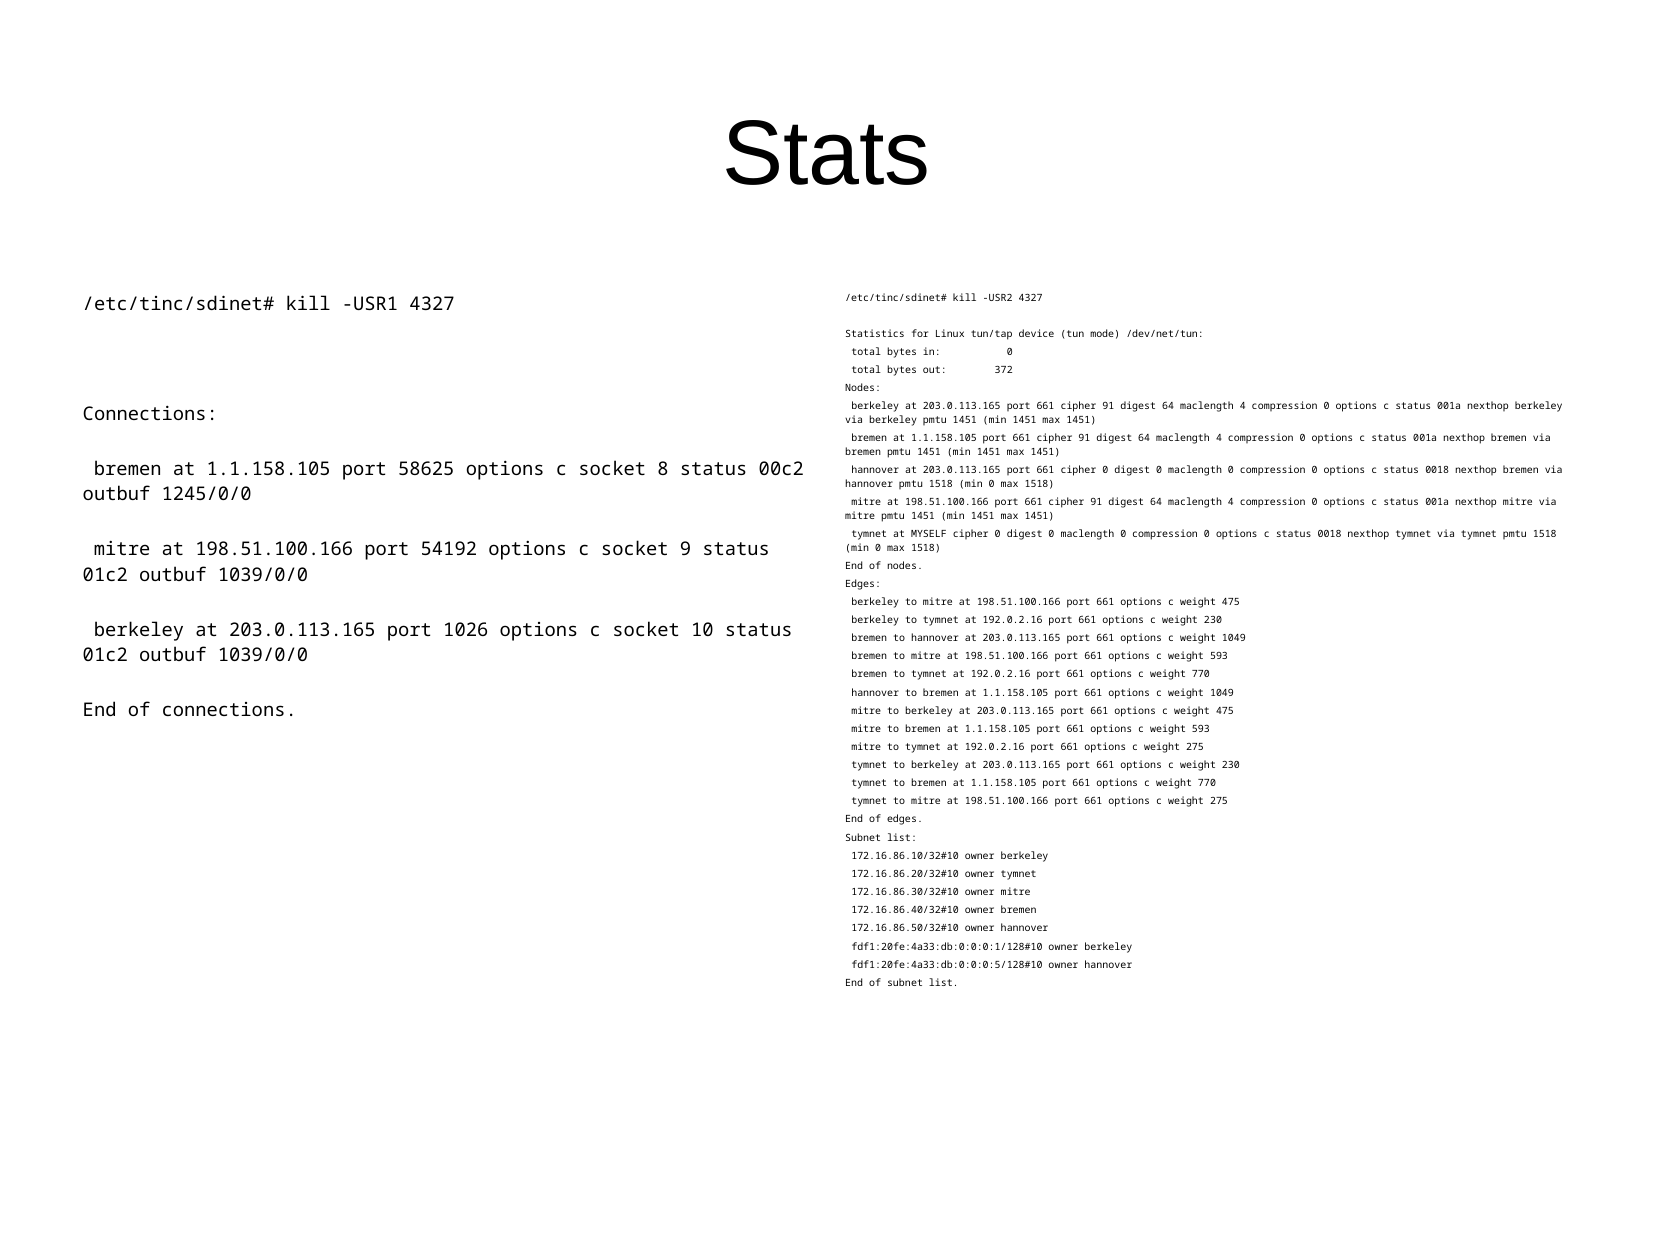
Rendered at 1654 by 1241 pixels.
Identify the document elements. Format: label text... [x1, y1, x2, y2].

title Stats [82, 49, 1571, 257]
list /etc/tinc/sdinet# kill -USR2 4327 Statistics for Linux tun/tap device (tun mode) /dev/net/tun: total bytes in: 0 total bytes out: 372 Nodes: berkeley at 203.0.113.165 port 661 cipher 91 digest 64 maclength 4 compression 0 options c status 001a nexthop berkeley via berkeley pmtu 1451 (min 1451 max 1451) bremen at 1.1.158.105 port 661 cipher 91 digest 64 maclength 4 compression 0 options c status 001a nexthop bremen via bremen pmtu 1451 (min 1451 max 1451) hannover at 203.0.113.165 port 661 cipher 0 digest 0 maclength 0 compression 0 options c status 0018 nexthop bremen via hannover pmtu 1518 (min 0 max 1518) mitre at 198.51.100.166 port 661 cipher 91 digest 64 maclength 4 compression 0 options c status 001a nexthop mitre via mitre pmtu 1451 (min 1451 max 1451) tymnet at MYSELF cipher 0 digest 0 maclength 0 compression 0 options c status 0018 nexthop tymnet via tymnet pmtu 1518 (min 0 max 1518) End of nodes. Edges: berkeley to mitre at 198.51.100.166 port 661 options c weight 475 berkeley to tymnet at 192.0.2.16 port 661 options c weight 230 bremen to hannover at 203.0.113.165 port 661 options c weight 1049 bremen to mitre at 198.51.100.166 port 661 options c weight 593 bremen to tymnet at 192.0.2.16 port 661 options c weight 770 hannover to bremen at 1.1.158.105 port 661 options c weight 1049 mitre to berkeley at 203.0.113.165 port 661 options c weight 475 mitre to bremen at 1.1.158.105 port 661 options c weight 593 mitre to tymnet at 192.0.2.16 port 661 options c weight 275 tymnet to berkeley at 203.0.113.165 port 661 options c weight 230 tymnet to bremen at 1.1.158.105 port 661 options c weight 770 tymnet to mitre at 198.51.100.166 port 661 options c weight 275 End of edges. Subnet list: 172.16.86.10/32#10 owner berkeley 172.16.86.20/32#10 owner tymnet 172.16.86.30/32#10 owner mitre 172.16.86.40/32#10 owner bremen 172.16.86.50/32#10 owner hannover fdf1:20fe:4a33:db:0:0:0:1/128#10 owner berkeley fdf1:20fe:4a33:db:0:0:0:5/128#10 owner hannover End of subnet list. [845, 290, 1572, 1010]
list /etc/tinc/sdinet# kill -USR1 4327 Connections: bremen at 1.1.158.105 port 58625 options c socket 8 status 00c2 outbuf 1245/0/0 mitre at 198.51.100.166 port 54192 options c socket 9 status 01c2 outbuf 1039/0/0 berkeley at 203.0.113.165 port 1026 options c socket 10 status 01c2 outbuf 1039/0/0 End of connections. [82, 290, 809, 1010]
